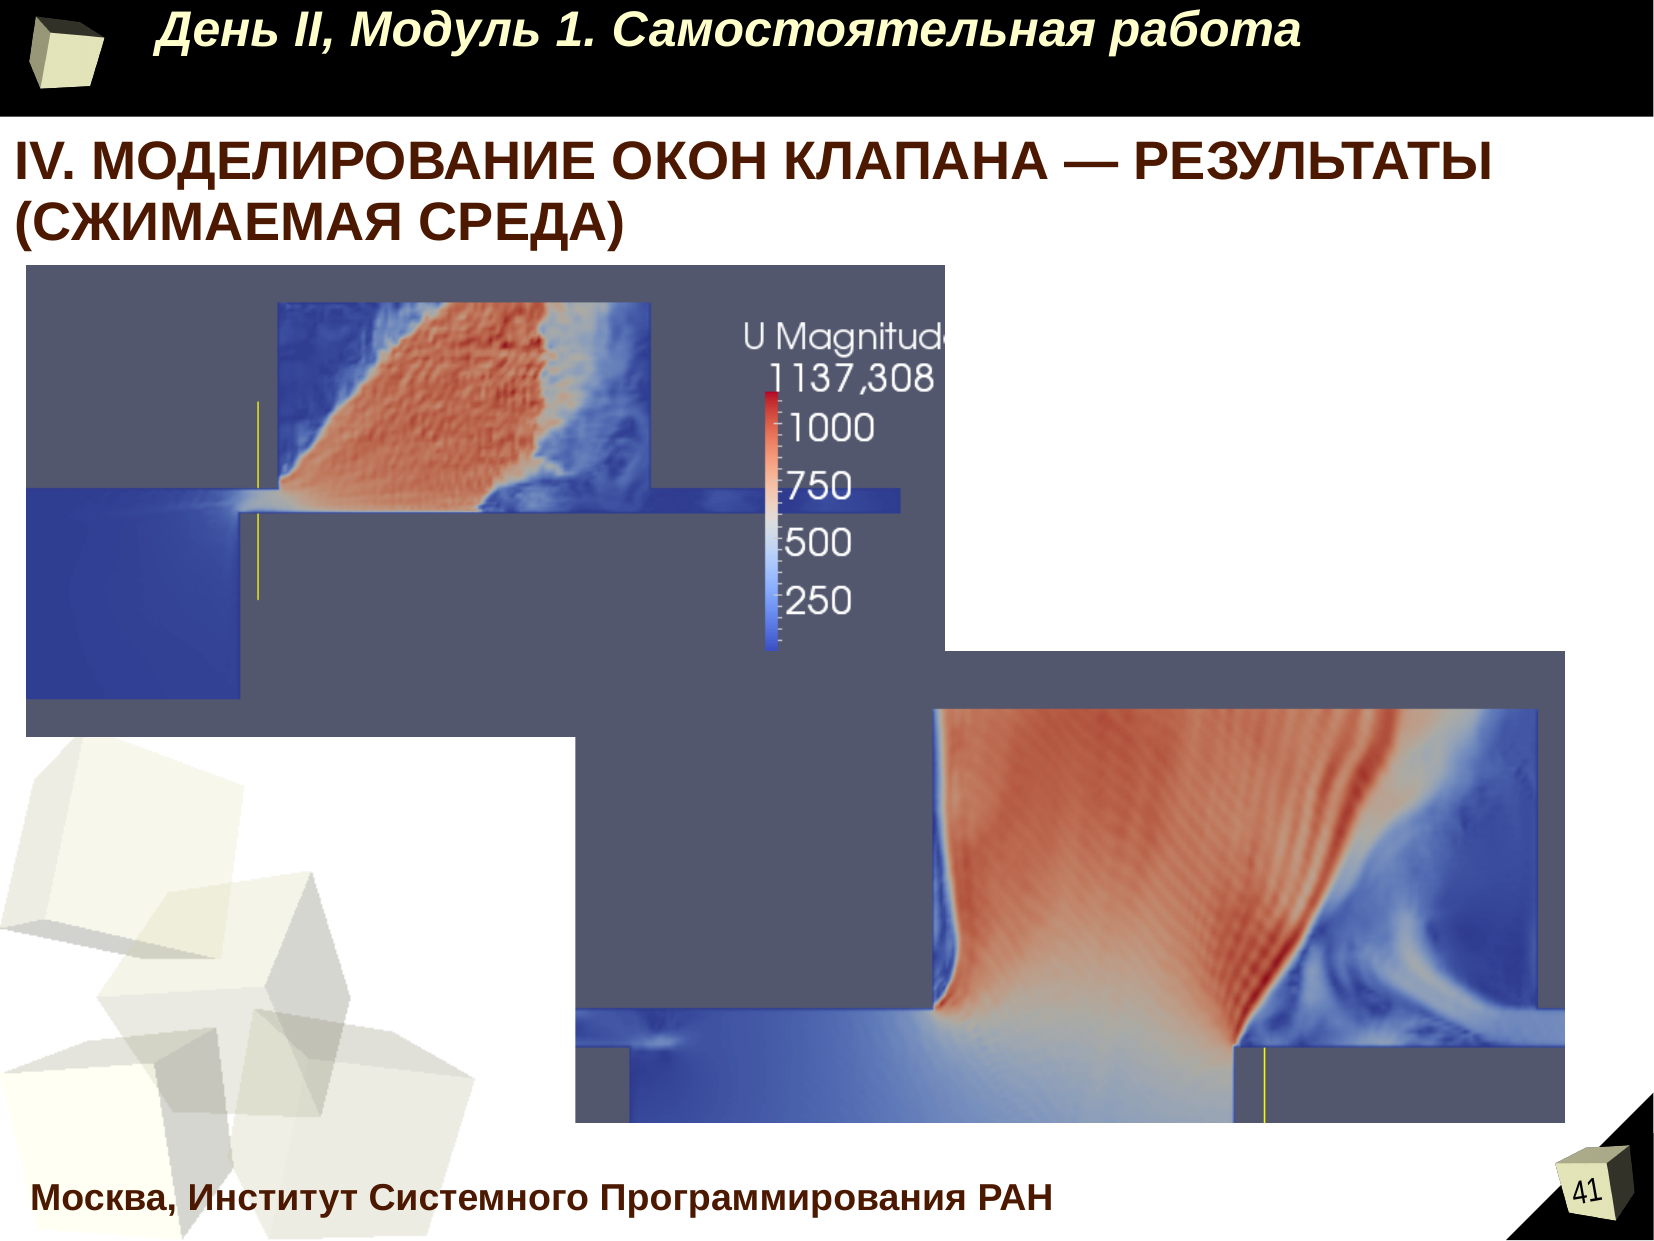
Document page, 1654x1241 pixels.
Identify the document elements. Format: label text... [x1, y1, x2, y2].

picture [464, 1193, 472, 1198]
picture [0, 265, 1565, 1241]
text_box IV. МОДЕЛИРОВАНИЕ ОКОН КЛАПАНА — РЕЗУЛЬТАТЫ (СЖИМАЕМАЯ СРЕДА) [0, 123, 1654, 260]
